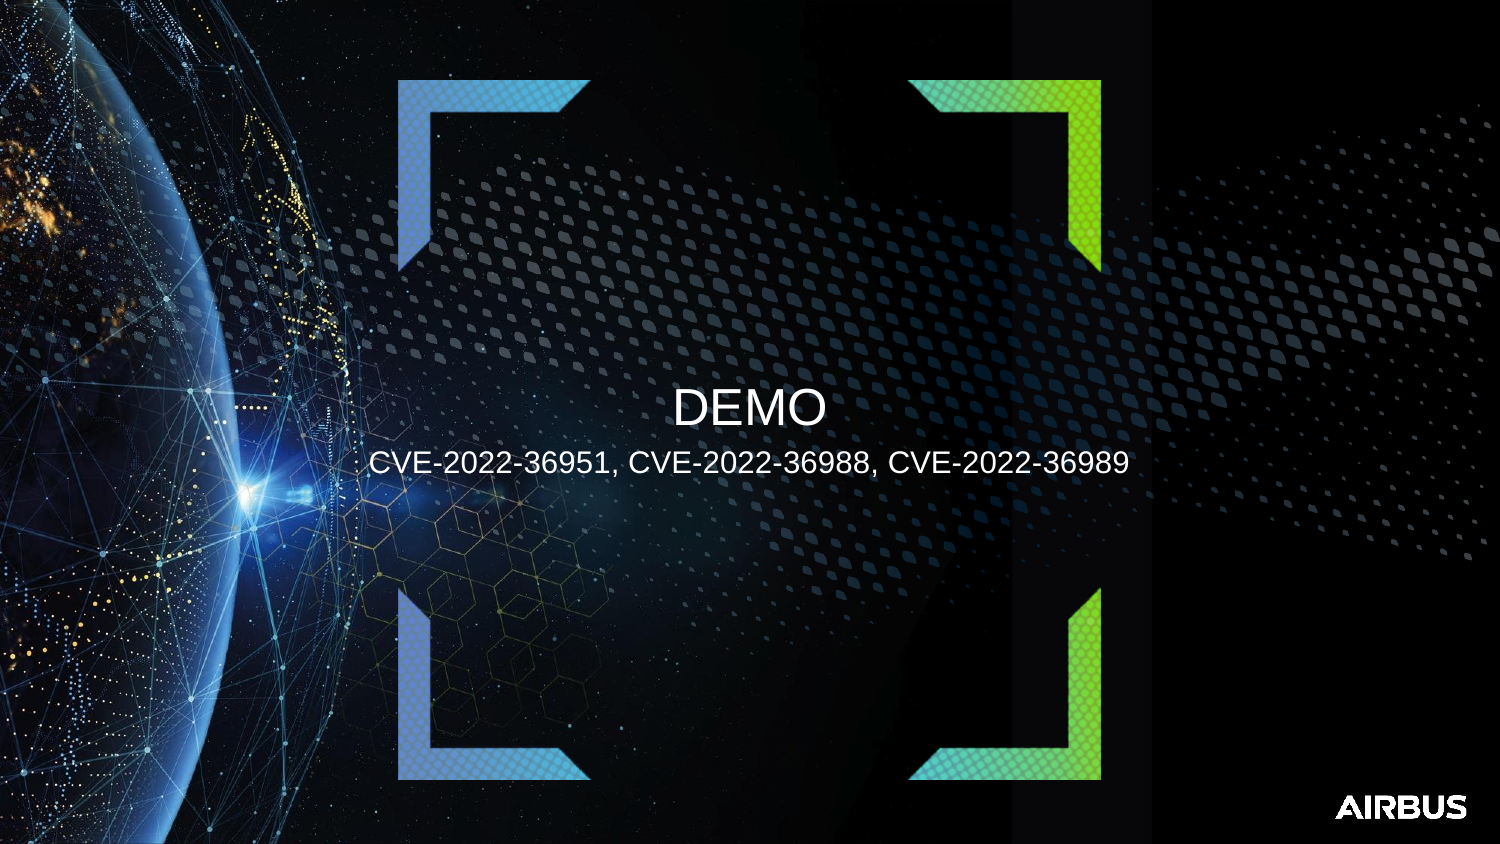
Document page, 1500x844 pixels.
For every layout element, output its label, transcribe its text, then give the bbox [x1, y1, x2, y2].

list DEMO CVE-2022-36951, CVE-2022-36988, CVE-2022-36989 [349, 342, 1151, 502]
picture [0, 0, 1500, 844]
